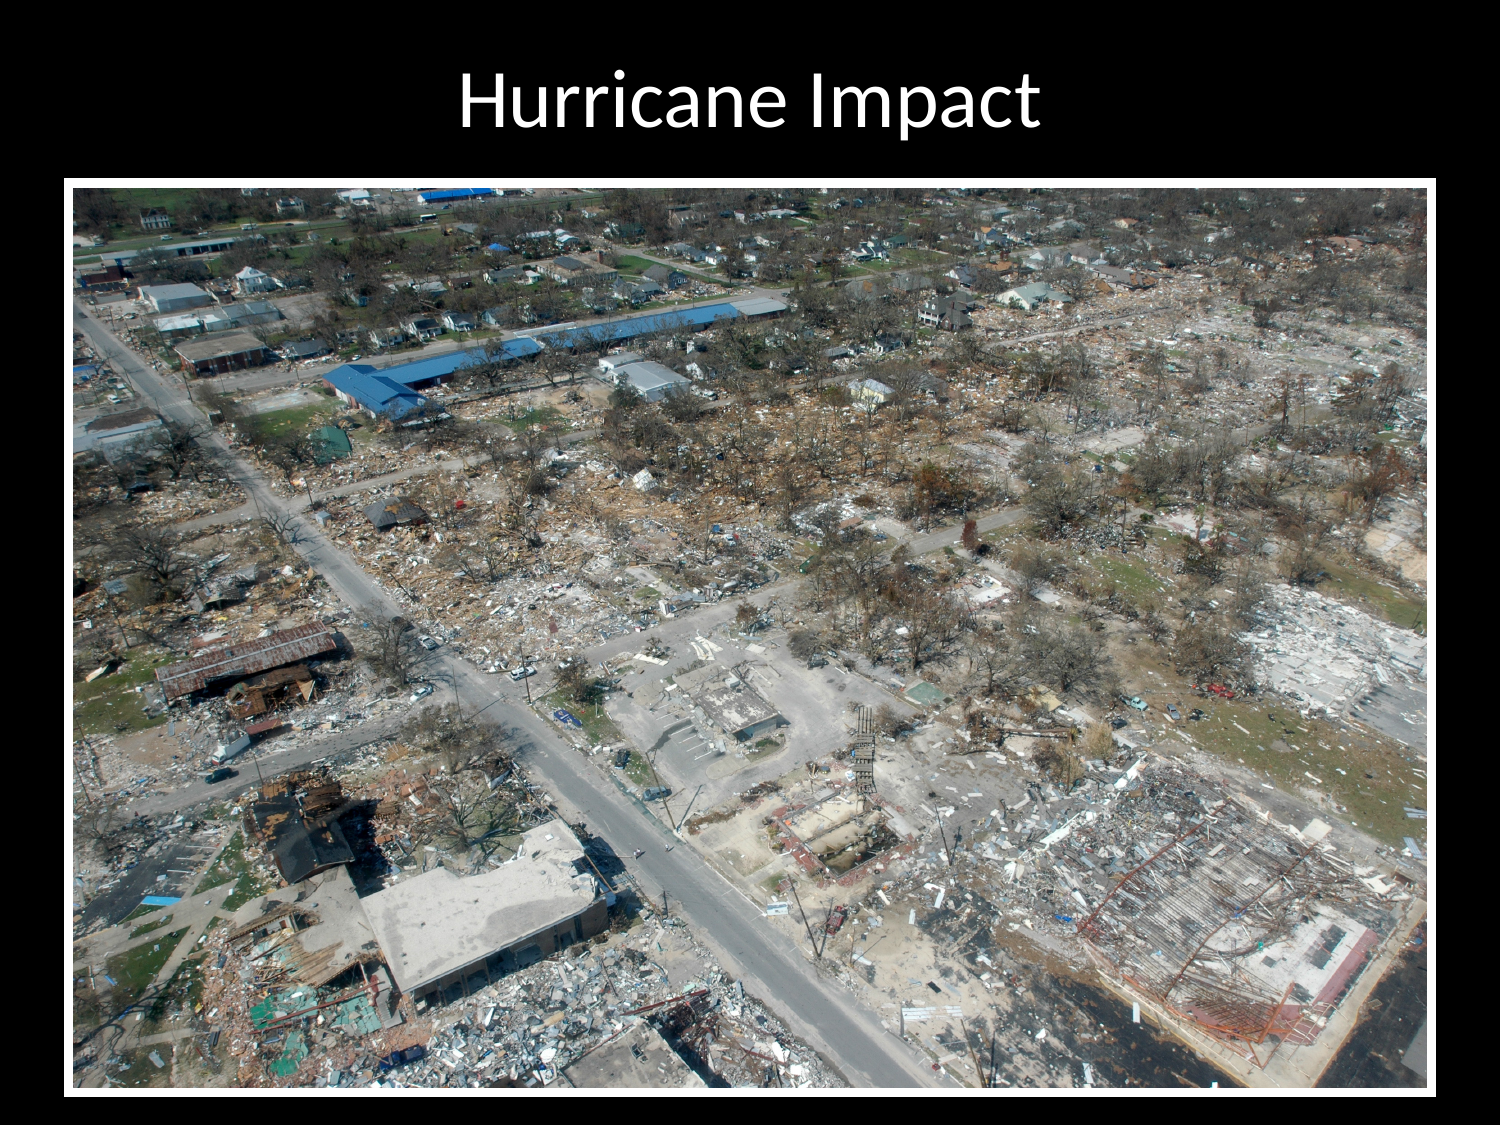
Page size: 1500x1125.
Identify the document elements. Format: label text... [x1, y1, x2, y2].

picture [72, 187, 1427, 1088]
title Hurricane Impact [75, 36, 1425, 239]
